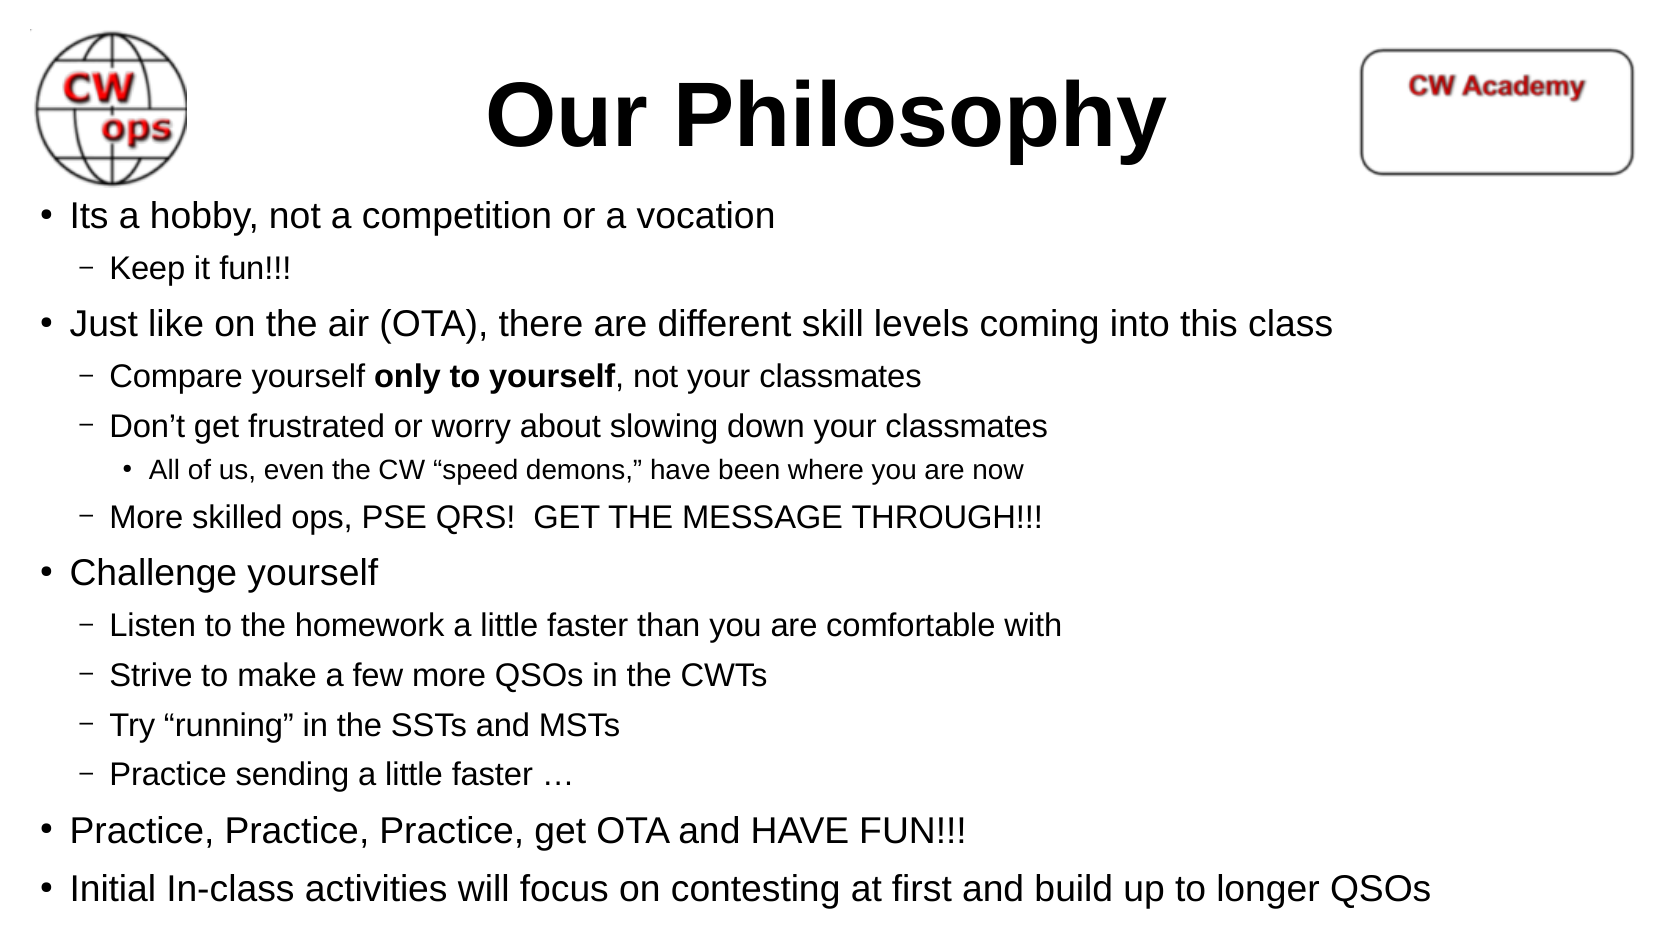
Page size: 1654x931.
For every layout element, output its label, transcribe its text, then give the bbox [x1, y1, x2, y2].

list Its a hobby, not a competition or a vocation Keep it fun!!! Just like on the air (OTA), there are different skill levels coming into this class Compare yourself only to yourself, not your classmates Don’t get frustrated or worry about slowing down your classmates All of us, even the CW “speed demons,” have been where you are now More skilled ops, PSE QRS! GET THE MESSAGE THROUGH!!! Challenge yourself Listen to the homework a little faster than you are comfortable with Strive to make a few more QSOs in the CWTs Try “running” in the SSTs and MSTs Practice sending a little faster … Practice, Practice, Practice, get OTA and HAVE FUN!!! Initial In-class activities will focus on contesting at first and build up to longer QSOs [30, 195, 1591, 916]
picture [1571, 37, 1640, 186]
picture [30, 29, 187, 194]
title Our Philosophy [82, 37, 1571, 193]
